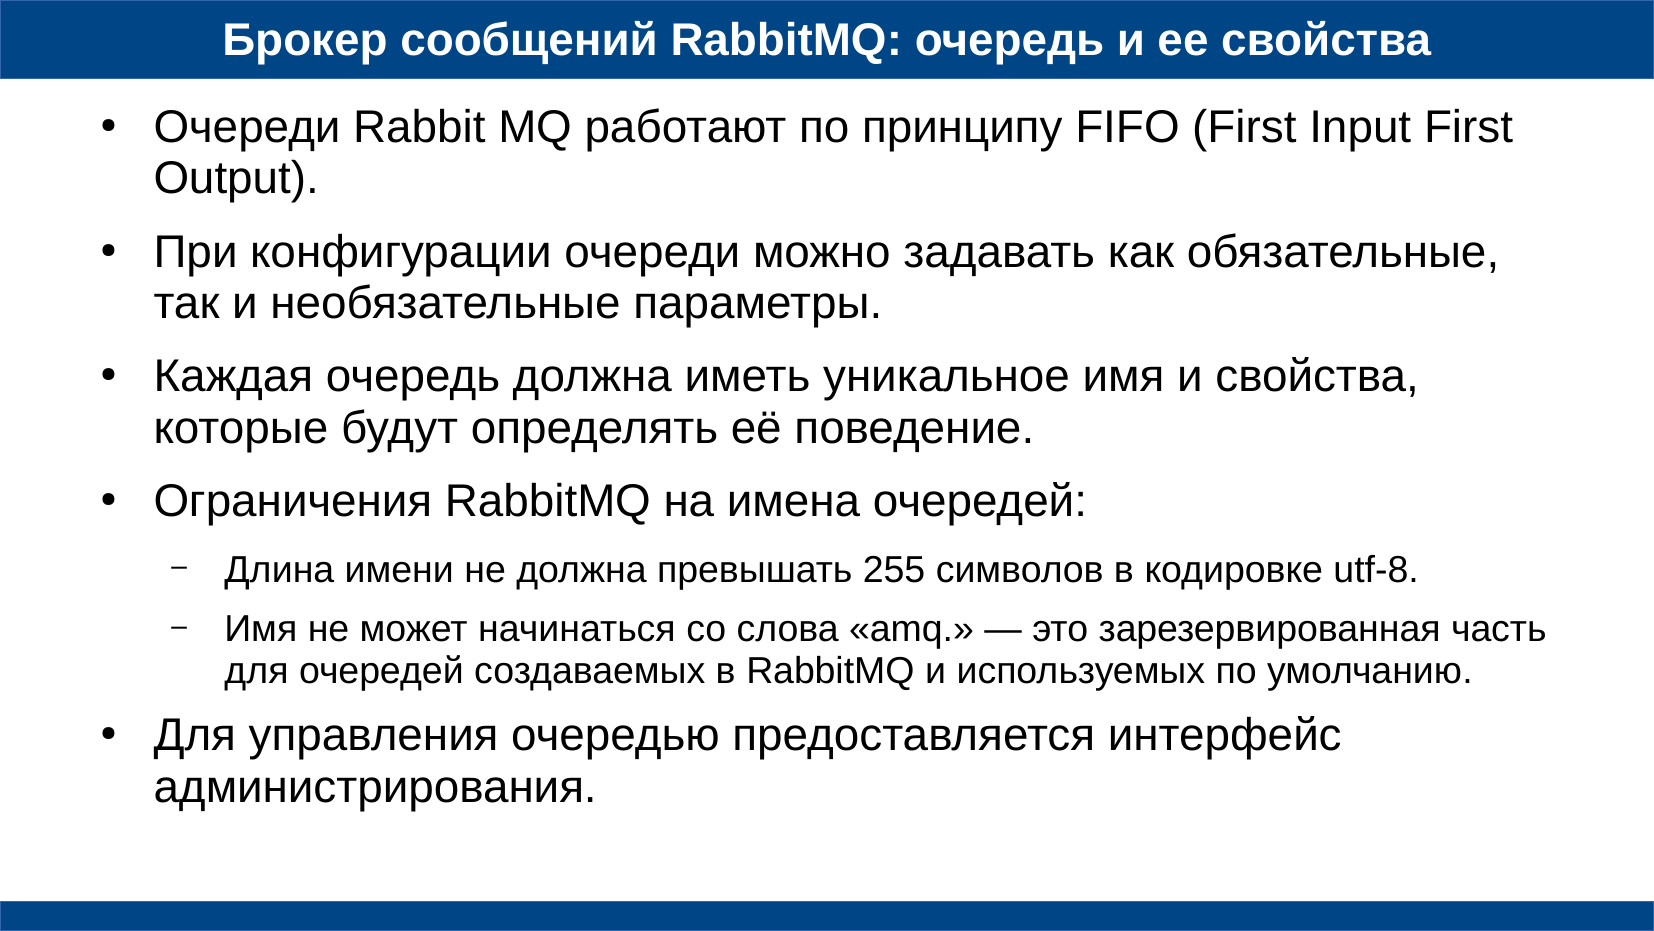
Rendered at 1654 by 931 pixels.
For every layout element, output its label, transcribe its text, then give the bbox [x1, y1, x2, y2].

title Брокер сообщений RabbitMQ: очередь и ее свойства [0, 0, 1654, 79]
list Очереди Rabbit MQ работают по принципу FIFO (First Input First Output). При конфигурации очереди можно задавать как обязательные, так и необязательные параметры. Каждая очередь должна иметь уникальное имя и свойства, которые будут определять её поведение. Ограничения RabbitMQ на имена очередей: Длина имени не должна превышать 255 символов в кодировке utf-8. Имя не может начинаться со слова «amq.» — это зарезервированная часть для очередей создаваемых в RabbitMQ и используемых по умолчанию. Для управления очередью предоставляется интерфейс администрирования. [82, 101, 1571, 886]
